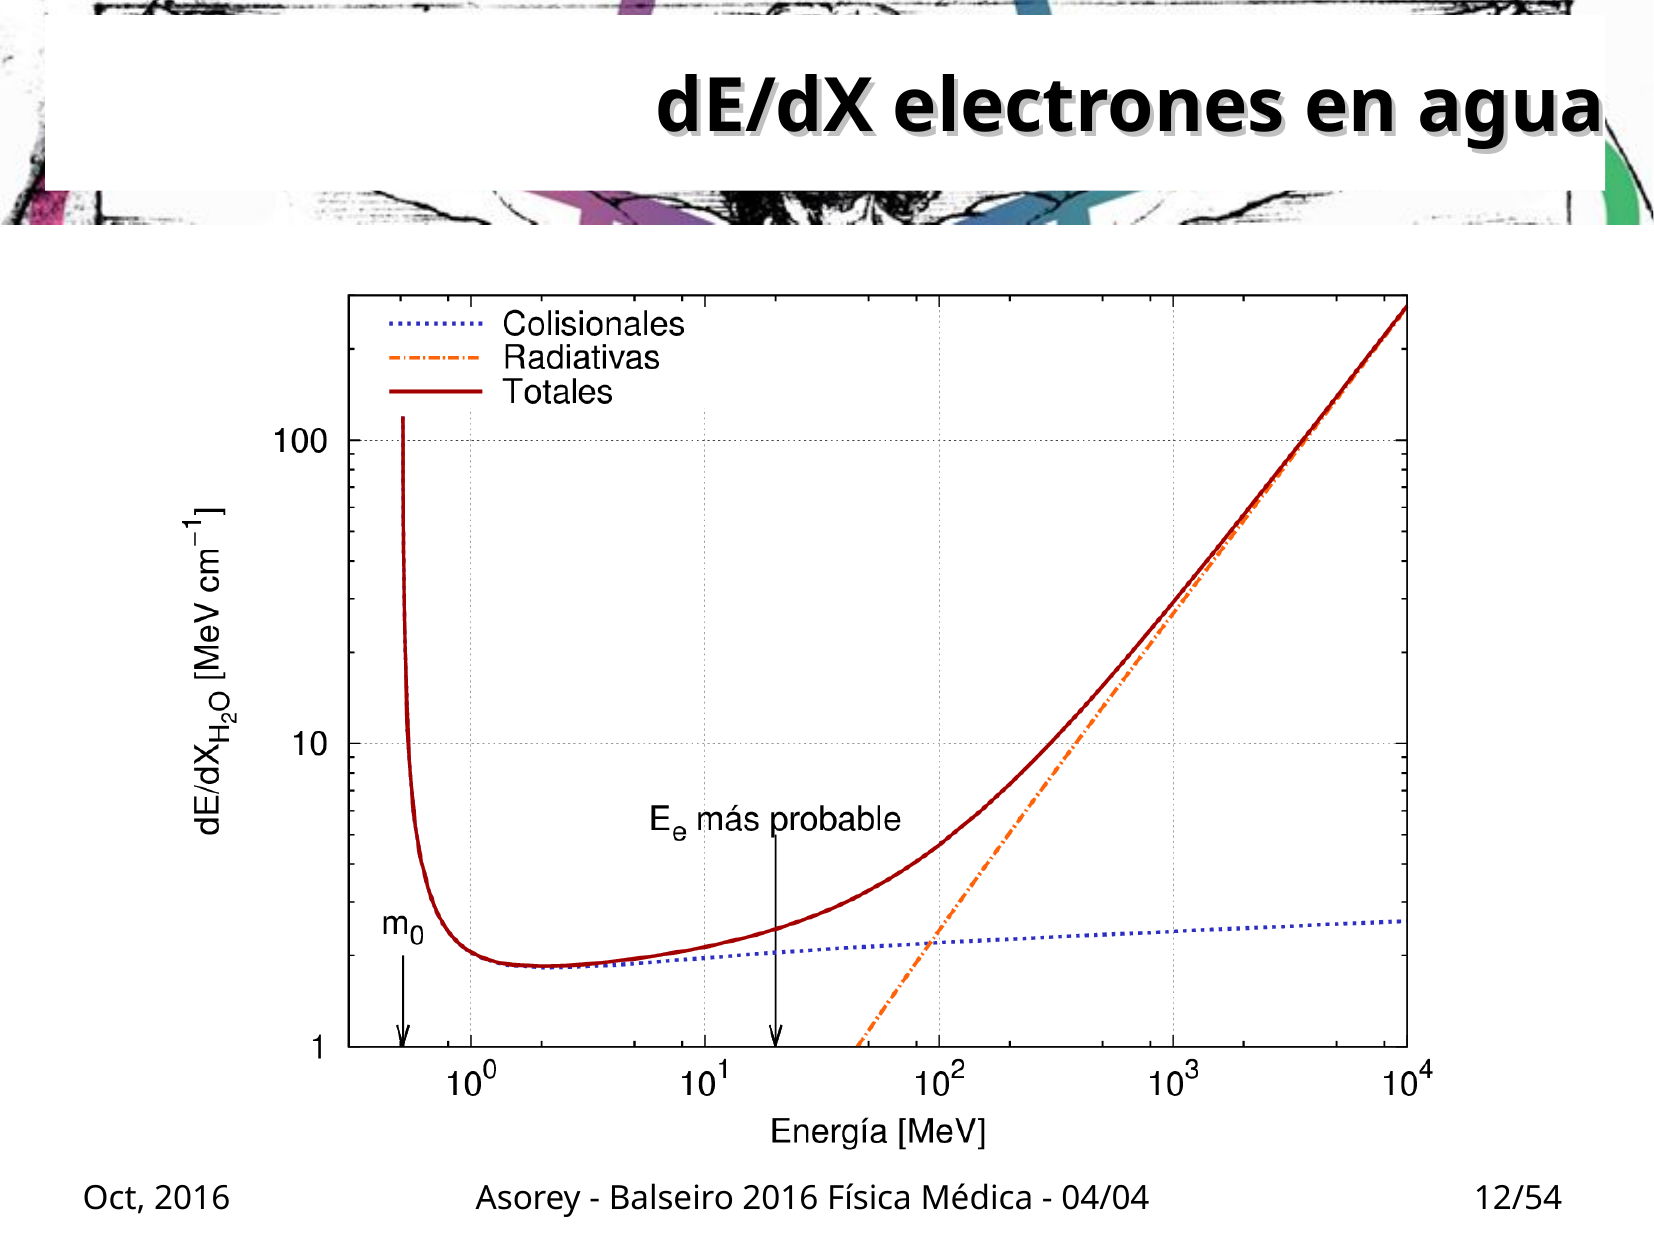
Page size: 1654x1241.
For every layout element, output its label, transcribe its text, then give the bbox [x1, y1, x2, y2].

title dE/dX electrones en agua [45, 15, 1606, 191]
picture [182, 254, 1468, 1156]
picture [0, 0, 1654, 225]
